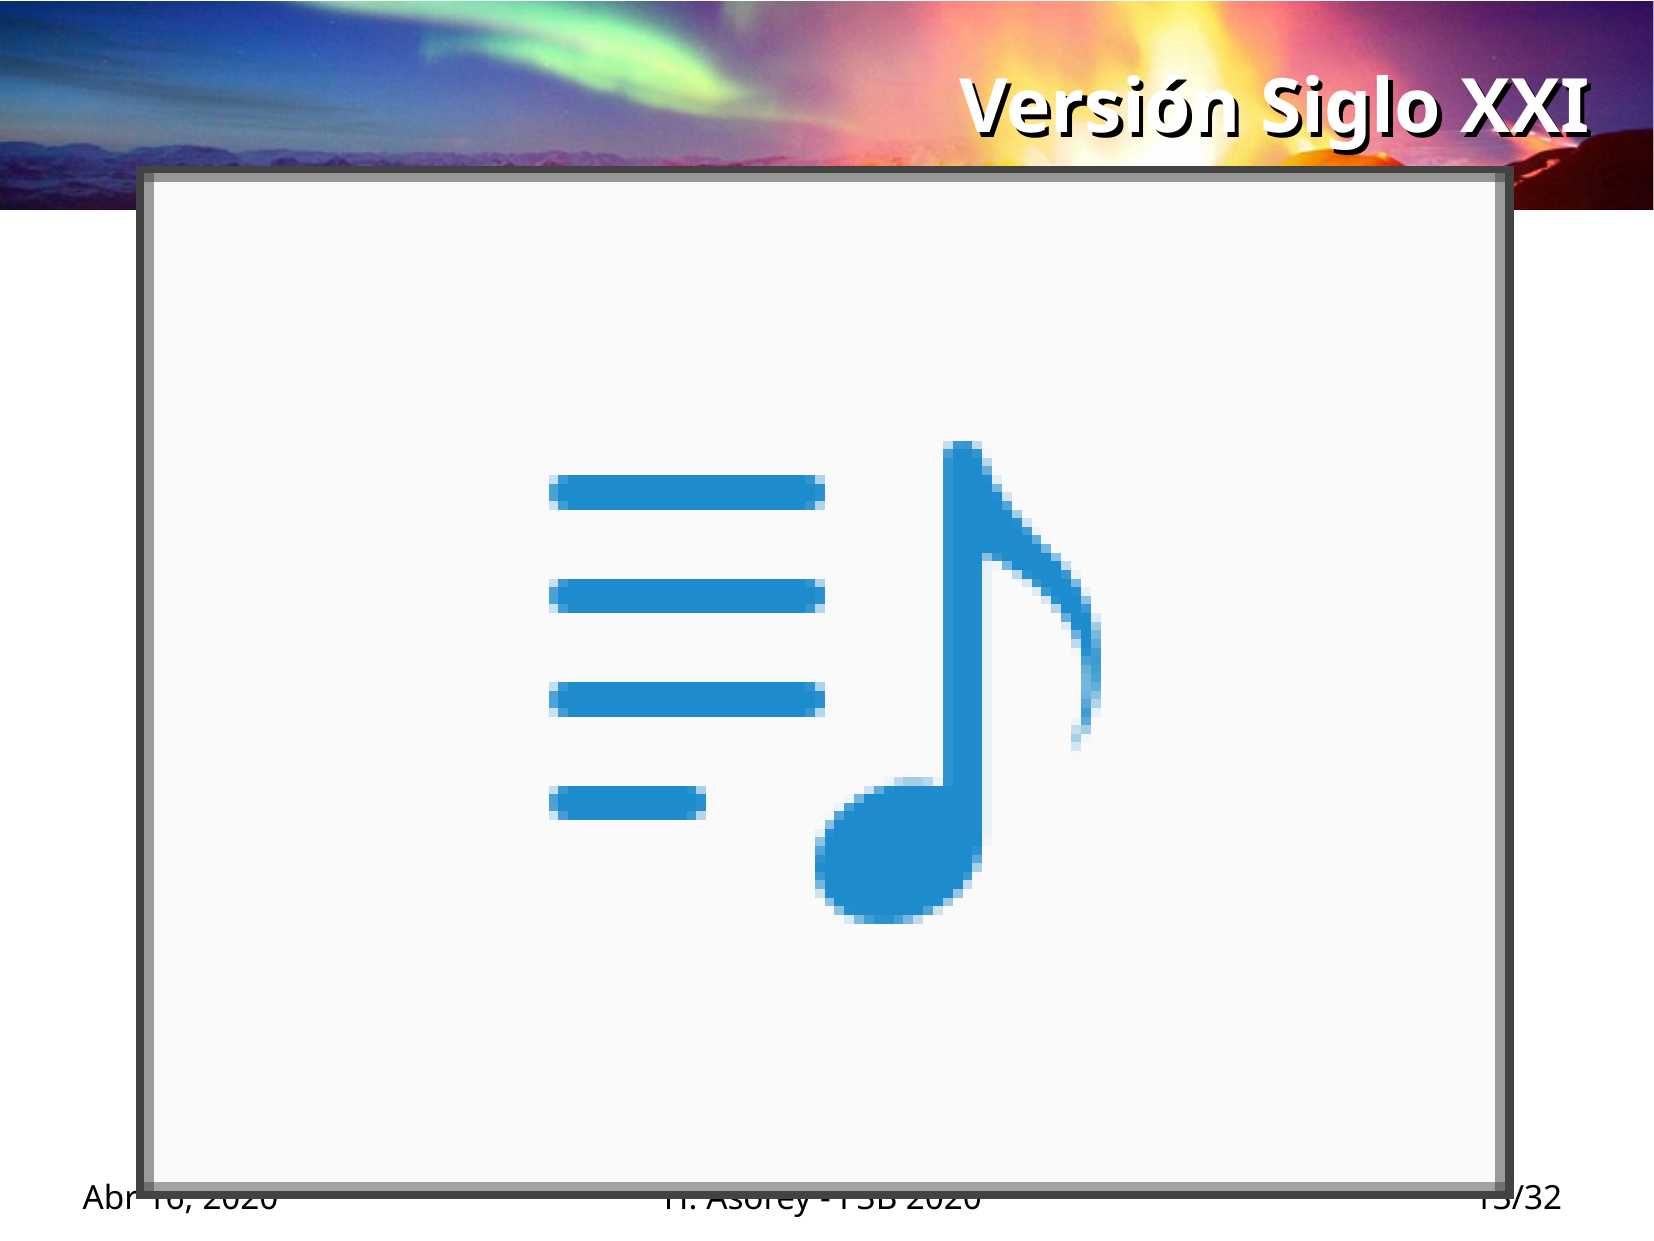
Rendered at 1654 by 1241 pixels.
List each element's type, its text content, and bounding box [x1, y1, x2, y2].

text_box [135, 165, 1516, 1200]
title Versión Siglo XXI [45, 15, 1606, 191]
picture [0, 1, 1654, 210]
